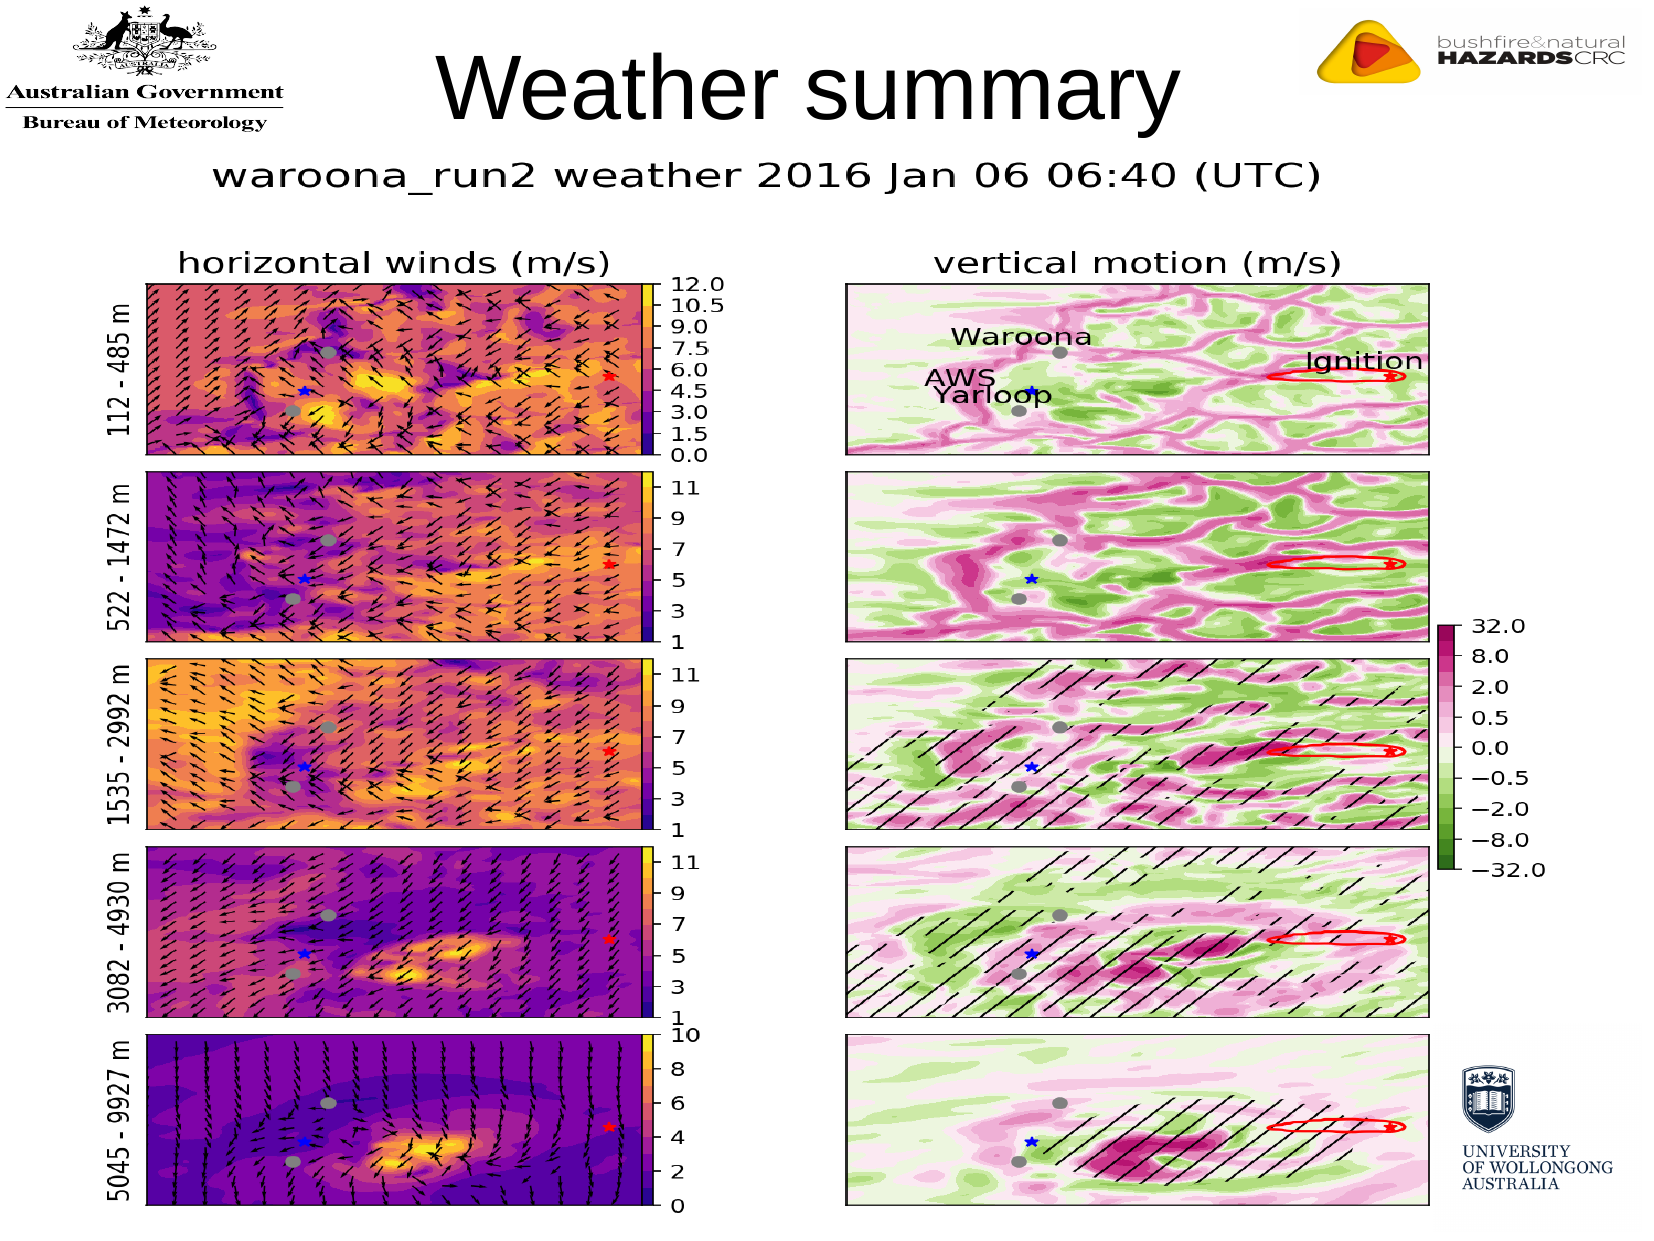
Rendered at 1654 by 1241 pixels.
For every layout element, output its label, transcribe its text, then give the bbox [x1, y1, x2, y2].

picture [5, 5, 284, 132]
title Weather summary [289, 0, 1329, 138]
picture [23, 138, 1642, 1233]
picture [1329, 8, 1642, 95]
